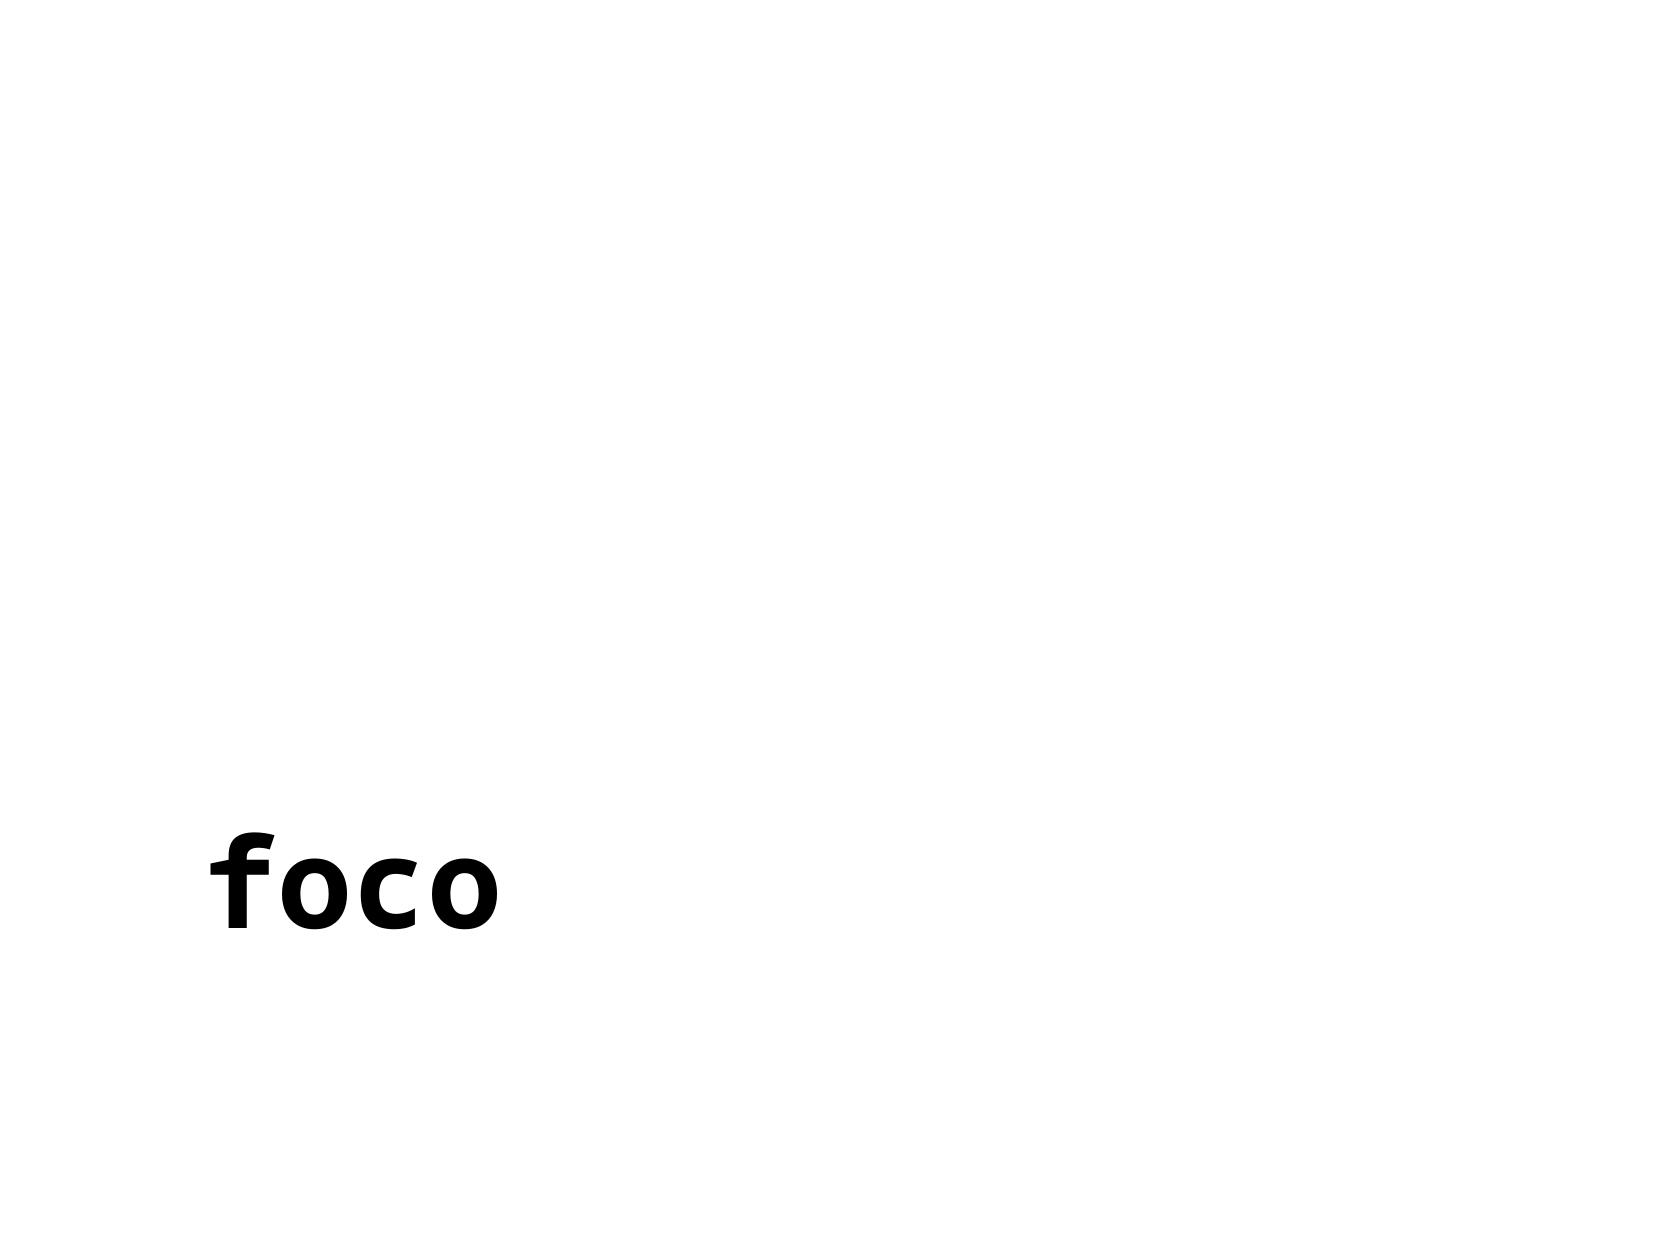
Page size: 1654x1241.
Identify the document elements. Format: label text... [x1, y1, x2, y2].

text_box foco [187, 787, 901, 951]
